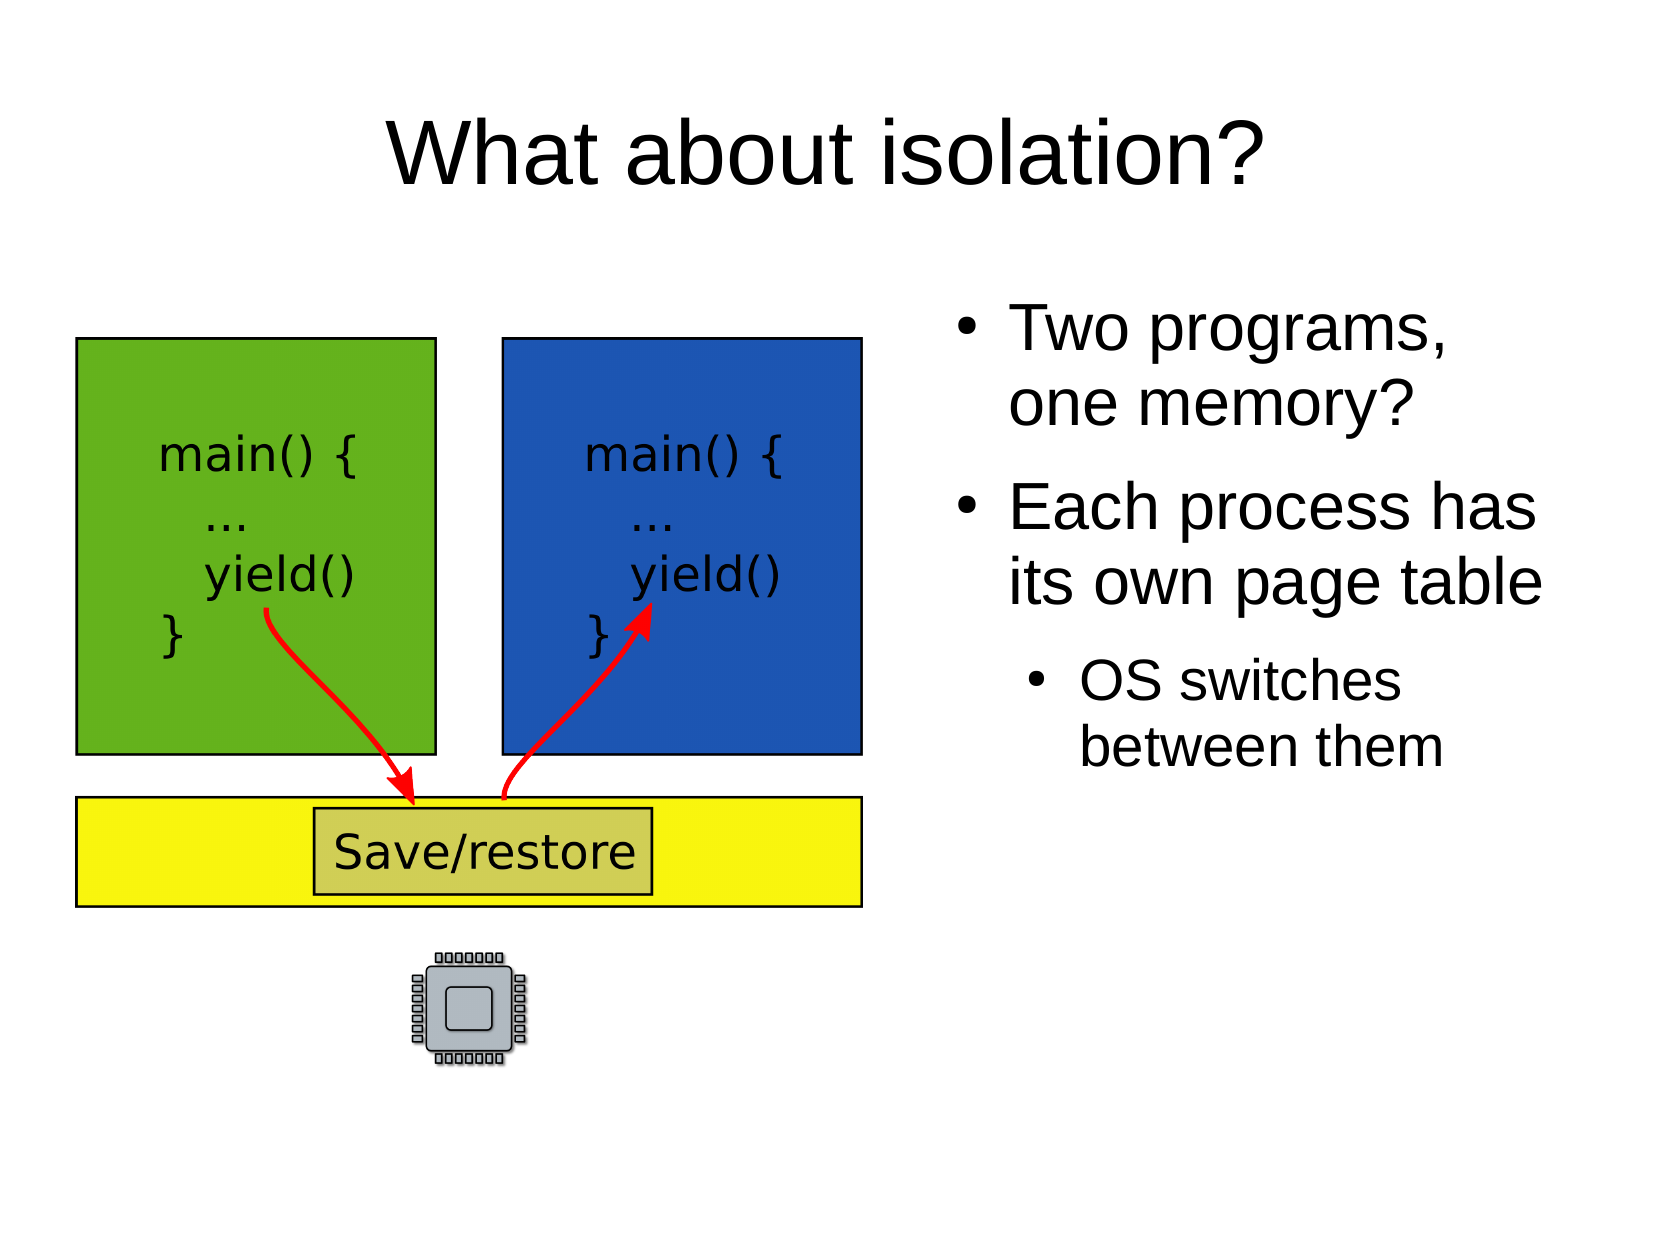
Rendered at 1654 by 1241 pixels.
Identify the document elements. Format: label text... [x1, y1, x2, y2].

picture [75, 337, 863, 1077]
list Two programs, one memory? Each process has its own page table OS switches between them [937, 290, 1571, 1010]
title What about isolation? [82, 49, 1571, 257]
